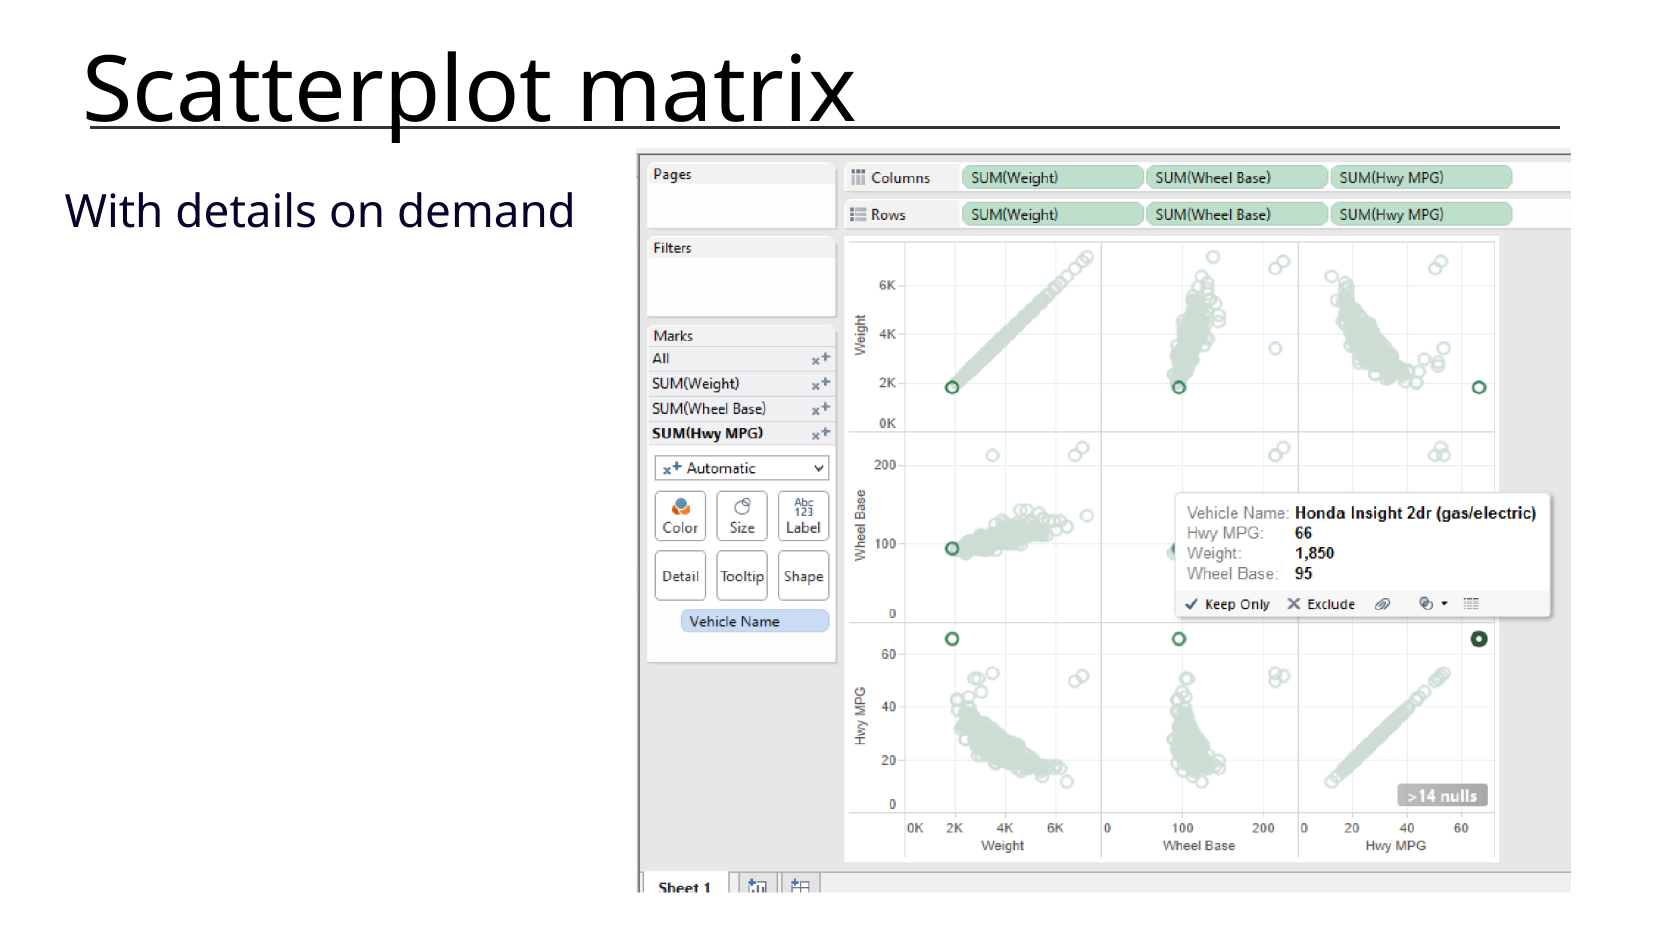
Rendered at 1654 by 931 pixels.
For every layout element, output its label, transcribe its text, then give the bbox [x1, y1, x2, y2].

picture [630, 139, 1577, 901]
text_box With details on demand [49, 171, 634, 262]
title Scatterplot matrix [82, 32, 1571, 140]
